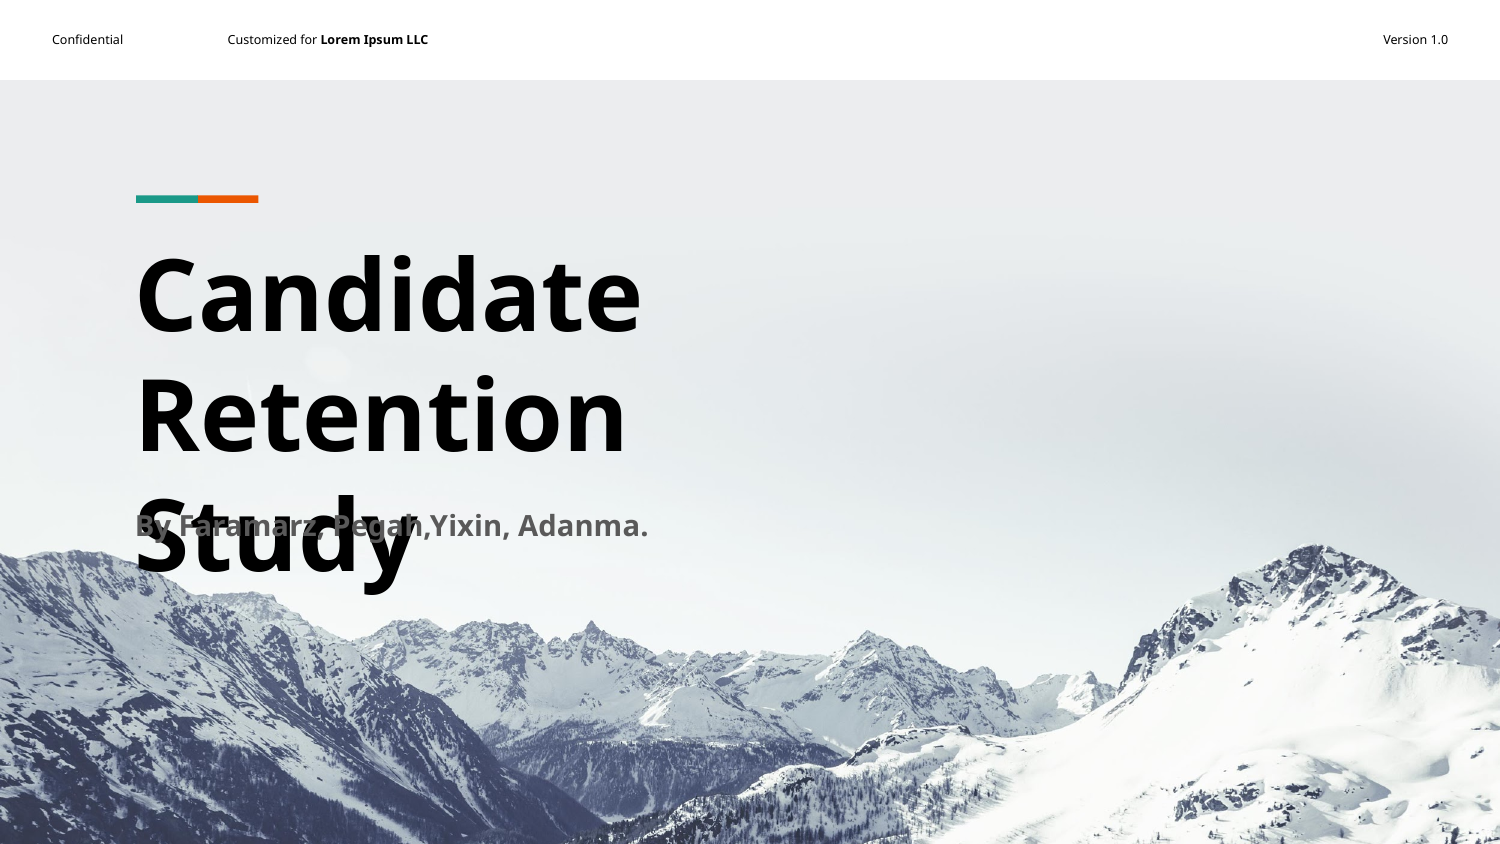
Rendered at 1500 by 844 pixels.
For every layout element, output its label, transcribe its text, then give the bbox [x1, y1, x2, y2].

title Candidate Retention Study [119, 216, 922, 490]
subtitle By Faramarz, Pegah,Yixin, Adanma. [119, 491, 922, 581]
picture [0, 80, 1500, 791]
